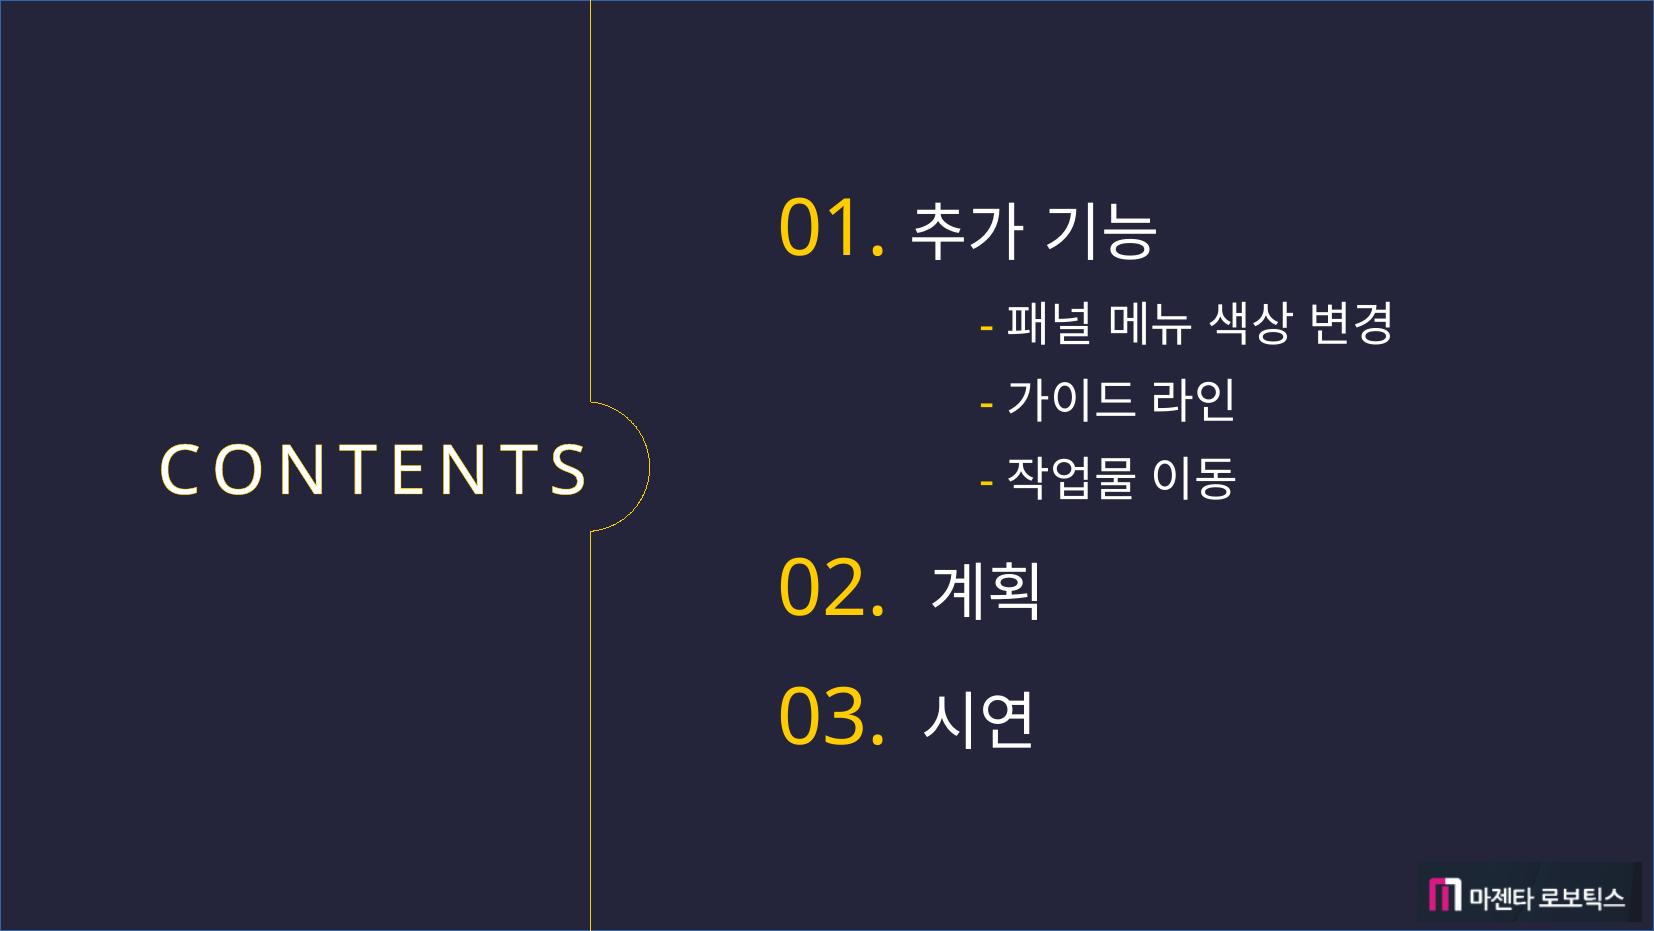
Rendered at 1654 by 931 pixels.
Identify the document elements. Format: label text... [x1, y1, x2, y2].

text_box [591, 0, 1654, 931]
title C O N T E N T S [106, 389, 638, 546]
text_box [0, 0, 590, 931]
list 01. 추가 기능 - 패널 메뉴 색상 변경 - 가이드 라인 - 작업물 이동 02. 계획 03. 시연 [709, 167, 1549, 771]
picture [1417, 862, 1642, 922]
